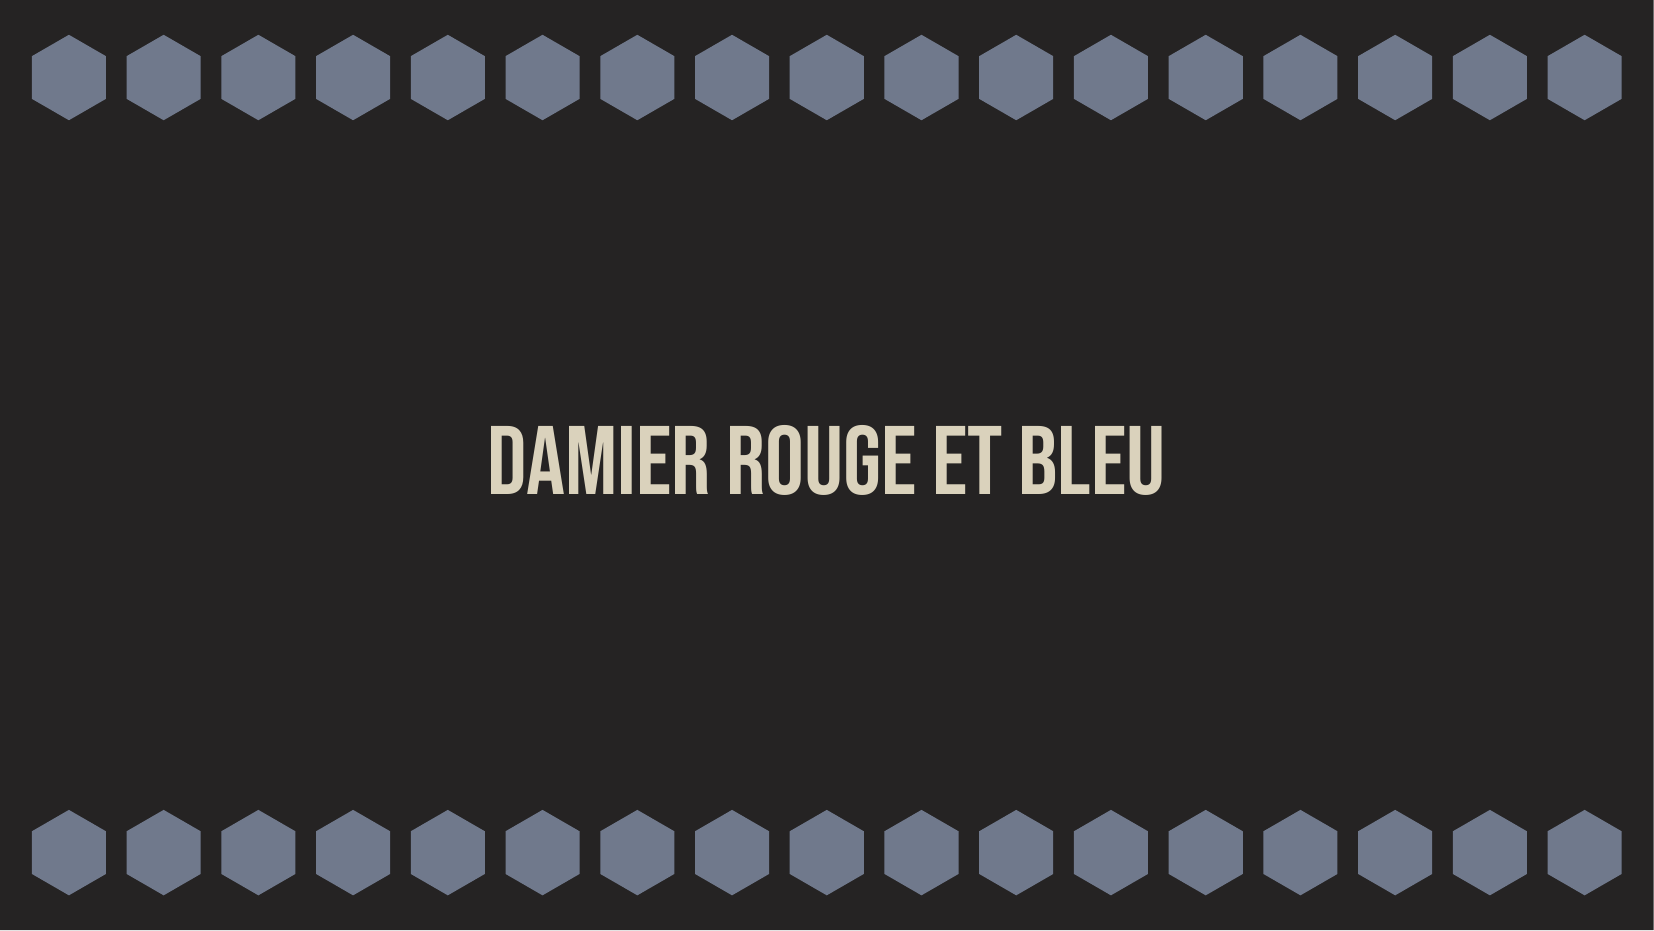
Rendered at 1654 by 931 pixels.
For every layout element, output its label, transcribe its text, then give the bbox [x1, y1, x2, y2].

title Damier rouge et bleu [67, 150, 1586, 781]
